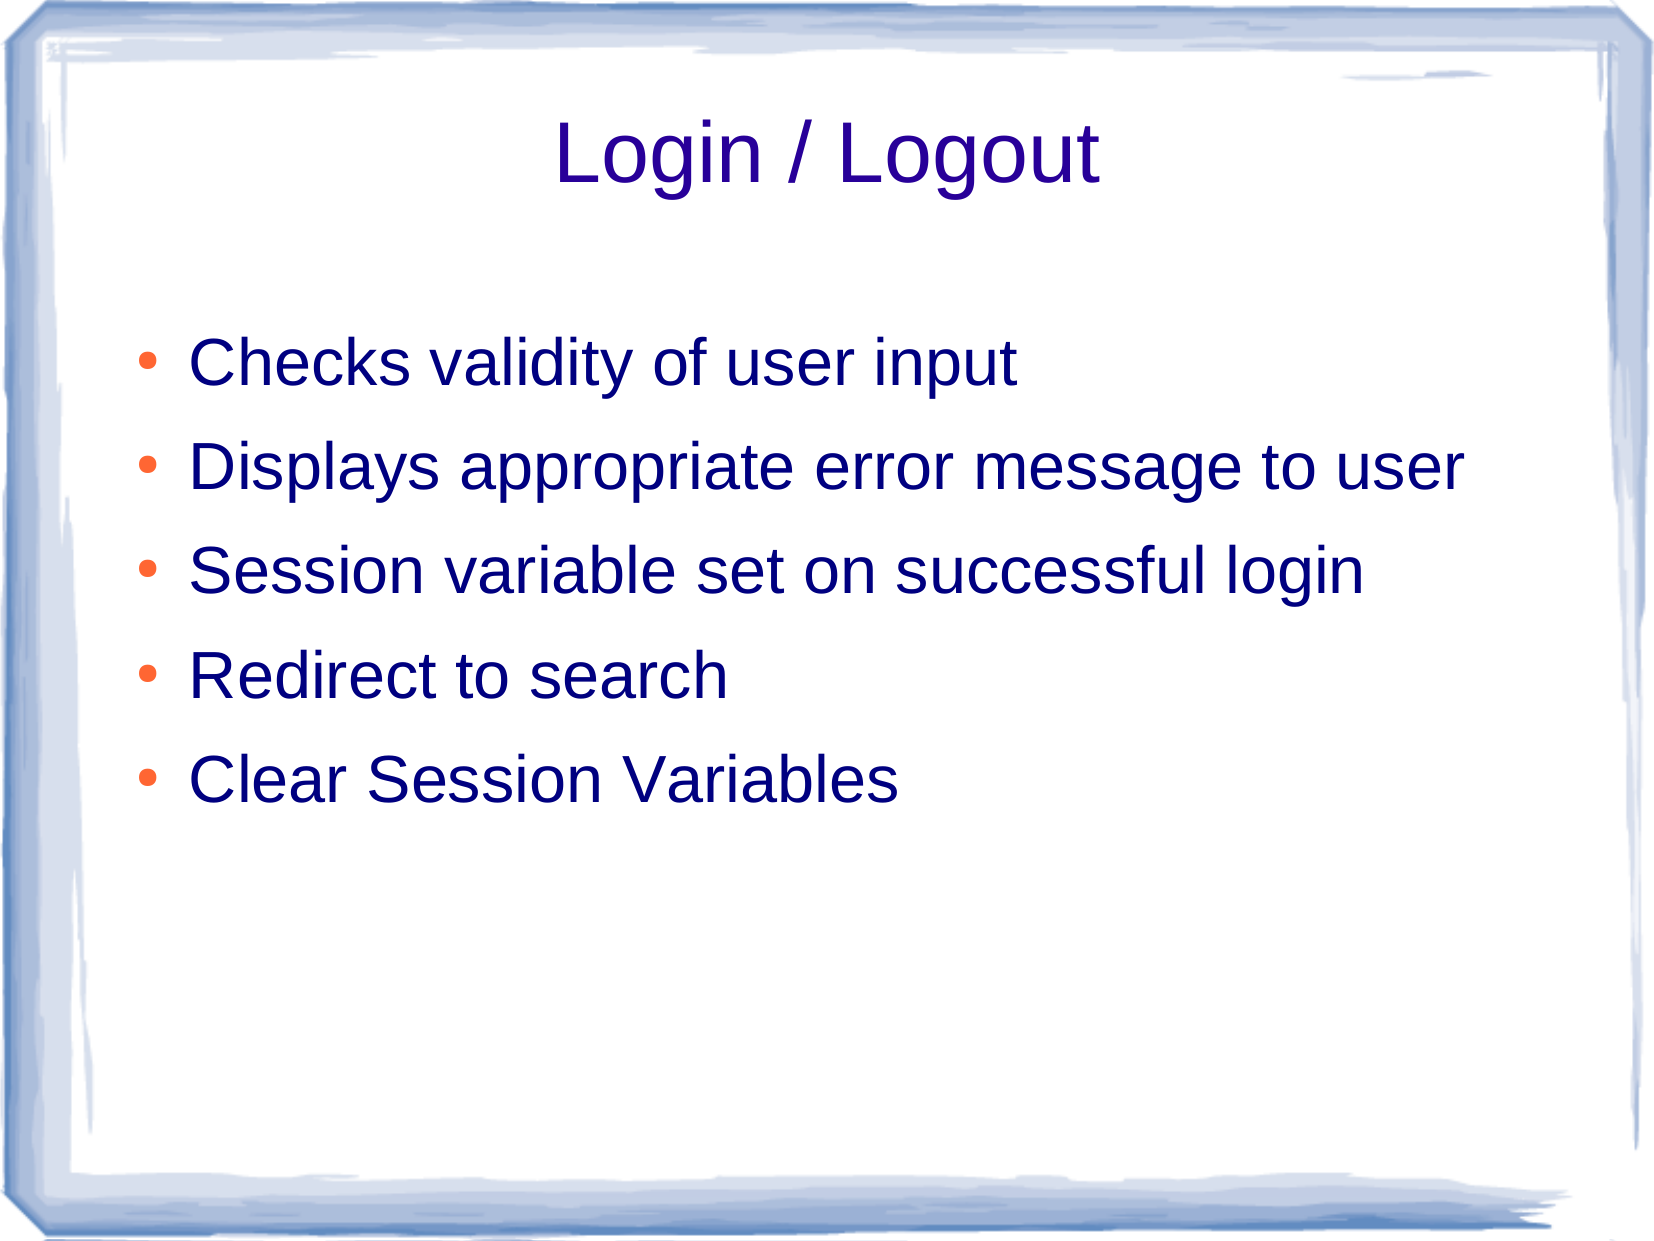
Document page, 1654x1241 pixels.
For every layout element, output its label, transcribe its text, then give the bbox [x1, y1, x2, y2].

list Checks validity of user input Displays appropriate error message to user Session variable set on successful login Redirect to search Clear Session Variables [118, 324, 1571, 1004]
picture [0, 0, 1654, 1241]
title Login / Logout [82, 49, 1571, 257]
